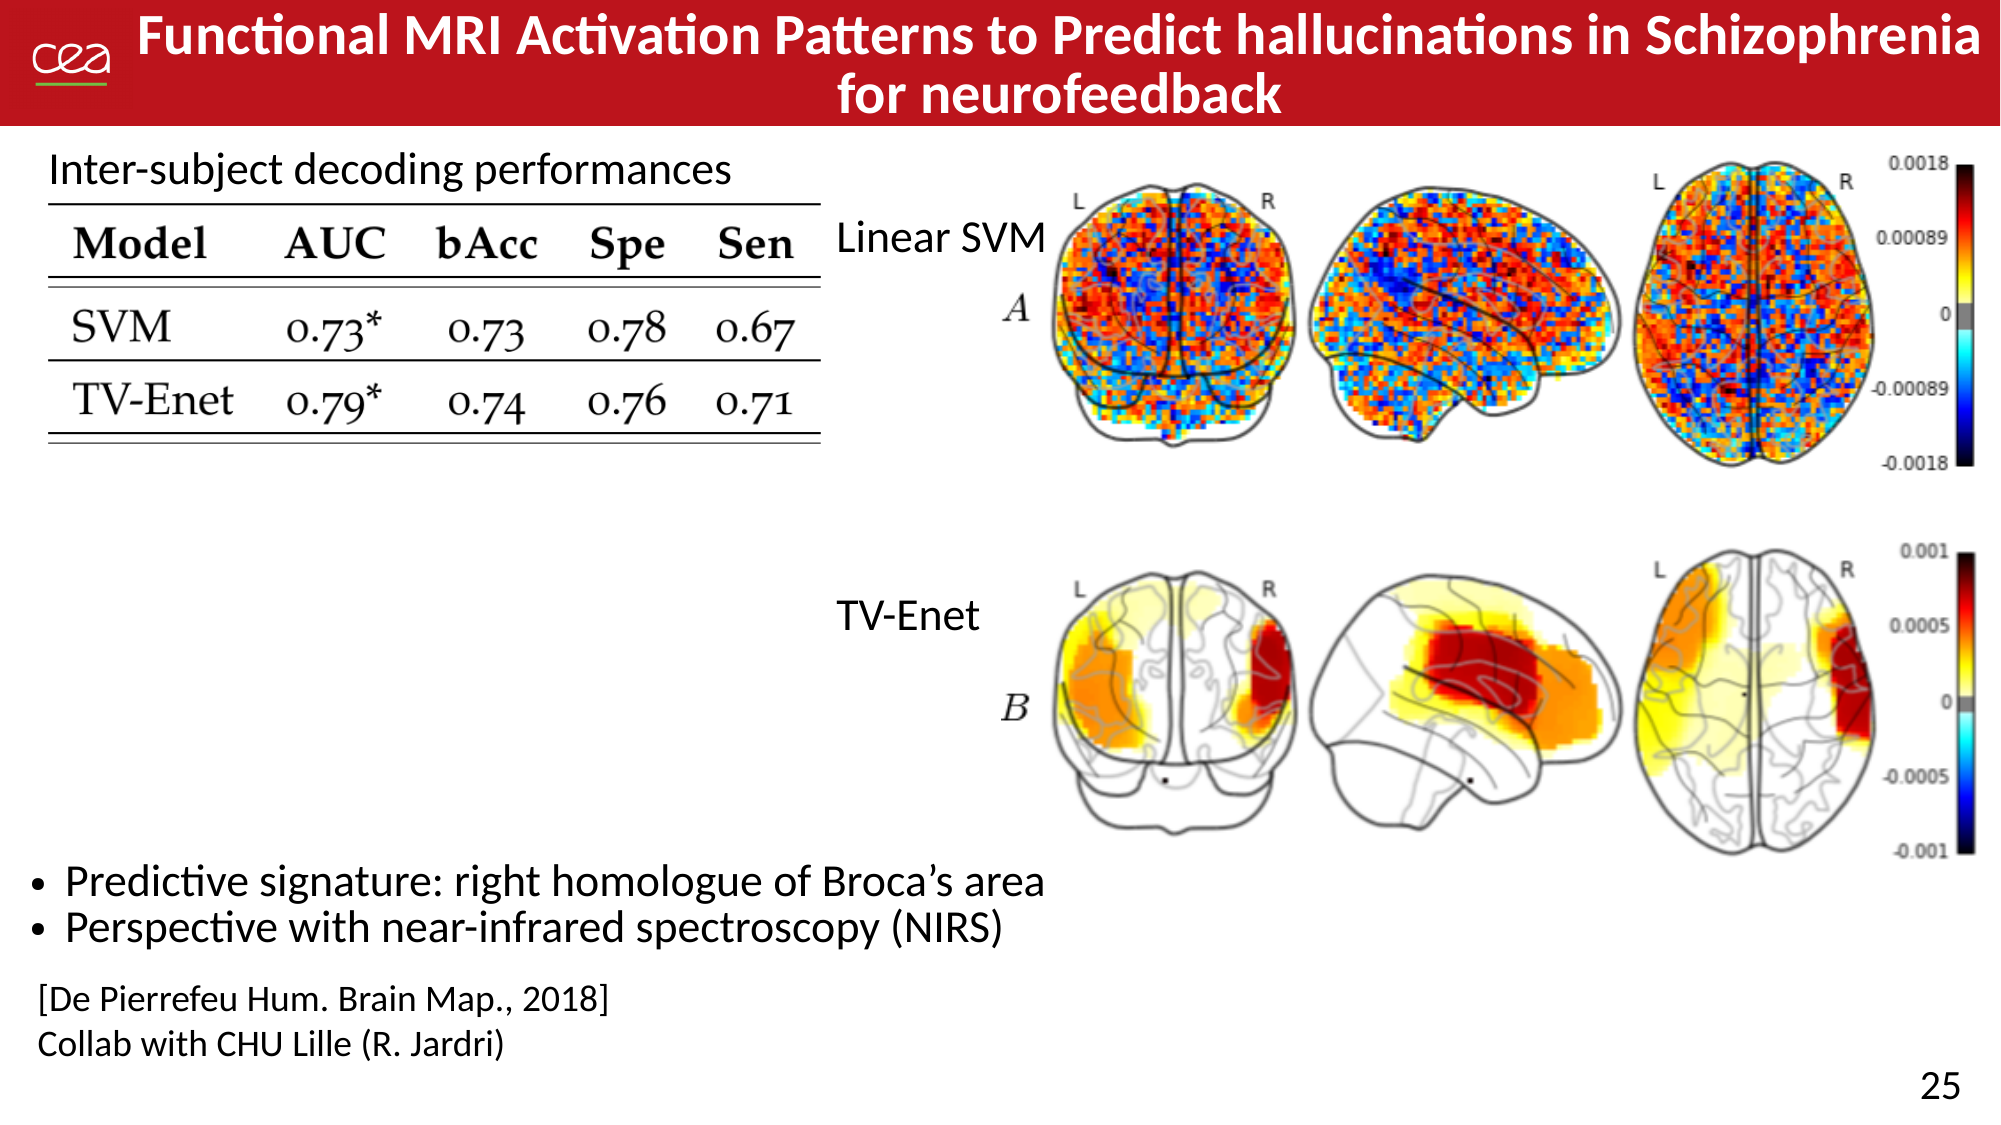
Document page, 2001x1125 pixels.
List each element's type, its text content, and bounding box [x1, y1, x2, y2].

picture [9, 8, 133, 109]
title Functional MRI Activation Patterns to Predict hallucinations in Schizophrenia for neurofeedback [120, 11, 2000, 128]
picture [1001, 149, 1980, 870]
text_box TV-Enet [821, 577, 996, 639]
picture [45, 199, 825, 450]
text_box Predictive signature: right homologue of Broca’s area Perspective with near-infrared spectroscopy (NIRS) [15, 855, 1111, 976]
text_box Inter-subject decoding performances [33, 143, 811, 250]
text_box Linear SVM [821, 199, 1062, 261]
text_box [De Pierrefeu Hum. Brain Map., 2018] Collab with CHU Lille (R. Jardri) [23, 966, 825, 1095]
